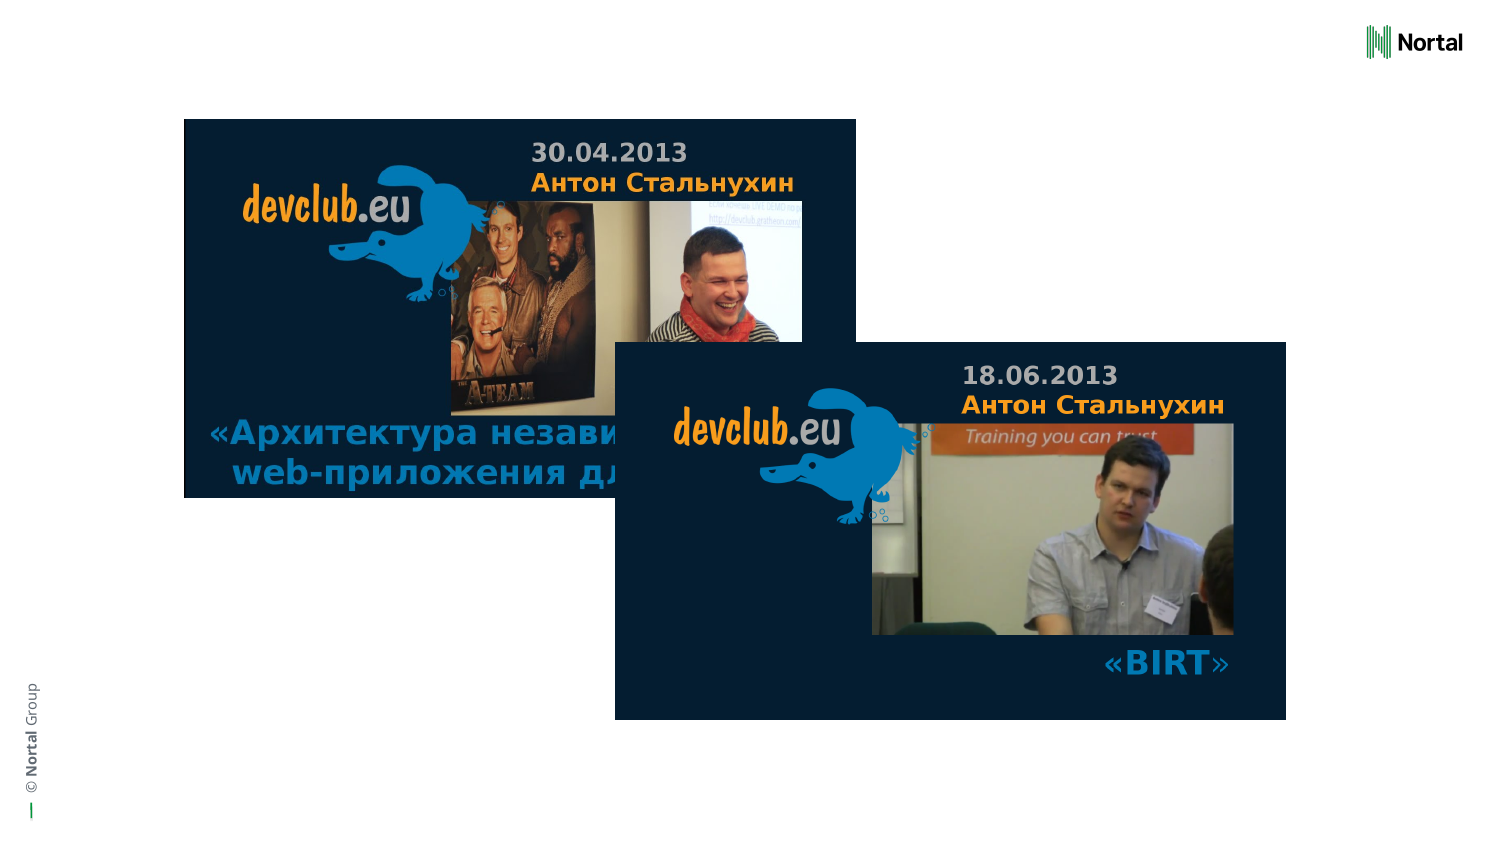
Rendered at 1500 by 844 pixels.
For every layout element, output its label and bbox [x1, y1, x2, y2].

picture [184, 119, 1286, 721]
